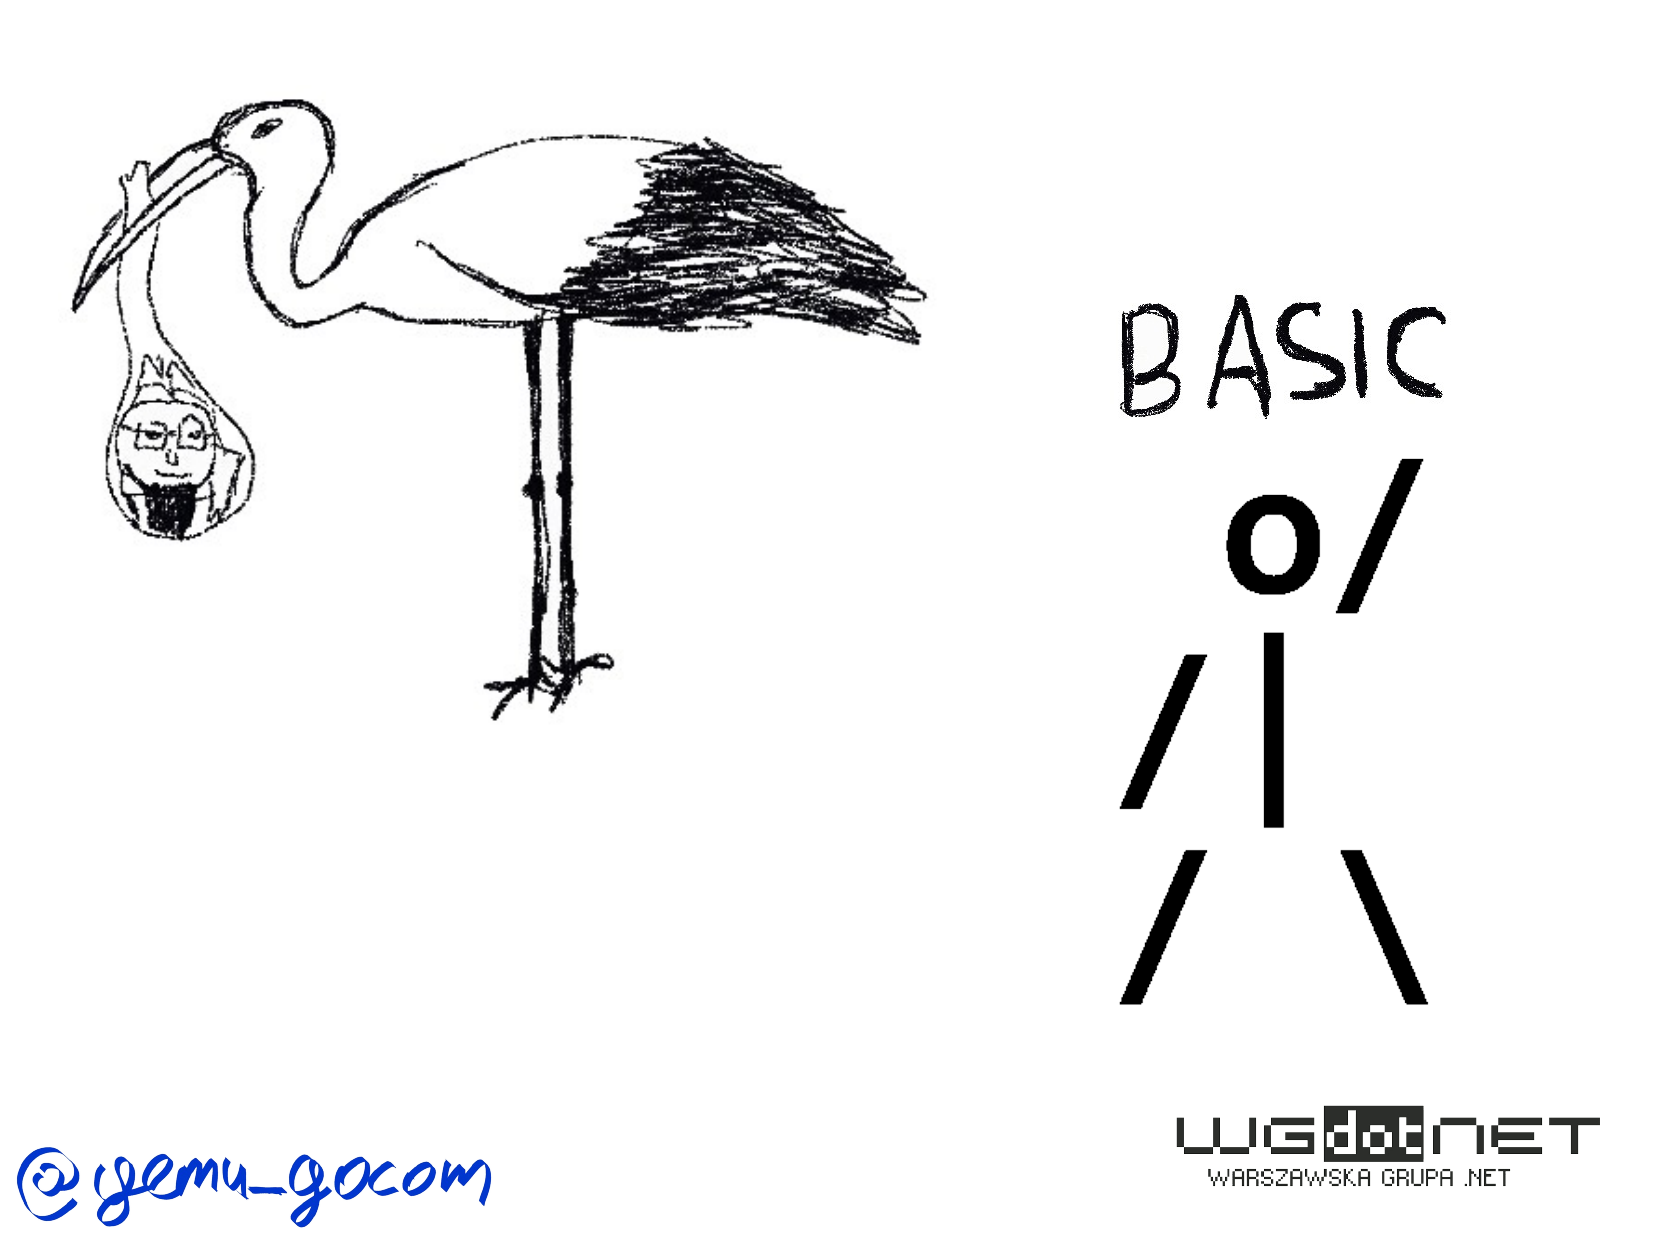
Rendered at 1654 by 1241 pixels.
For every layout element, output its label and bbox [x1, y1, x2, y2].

picture [58, 85, 940, 733]
picture [1169, 1103, 1603, 1193]
picture [11, 1129, 497, 1241]
picture [1112, 448, 1441, 1027]
picture [1110, 288, 1455, 420]
